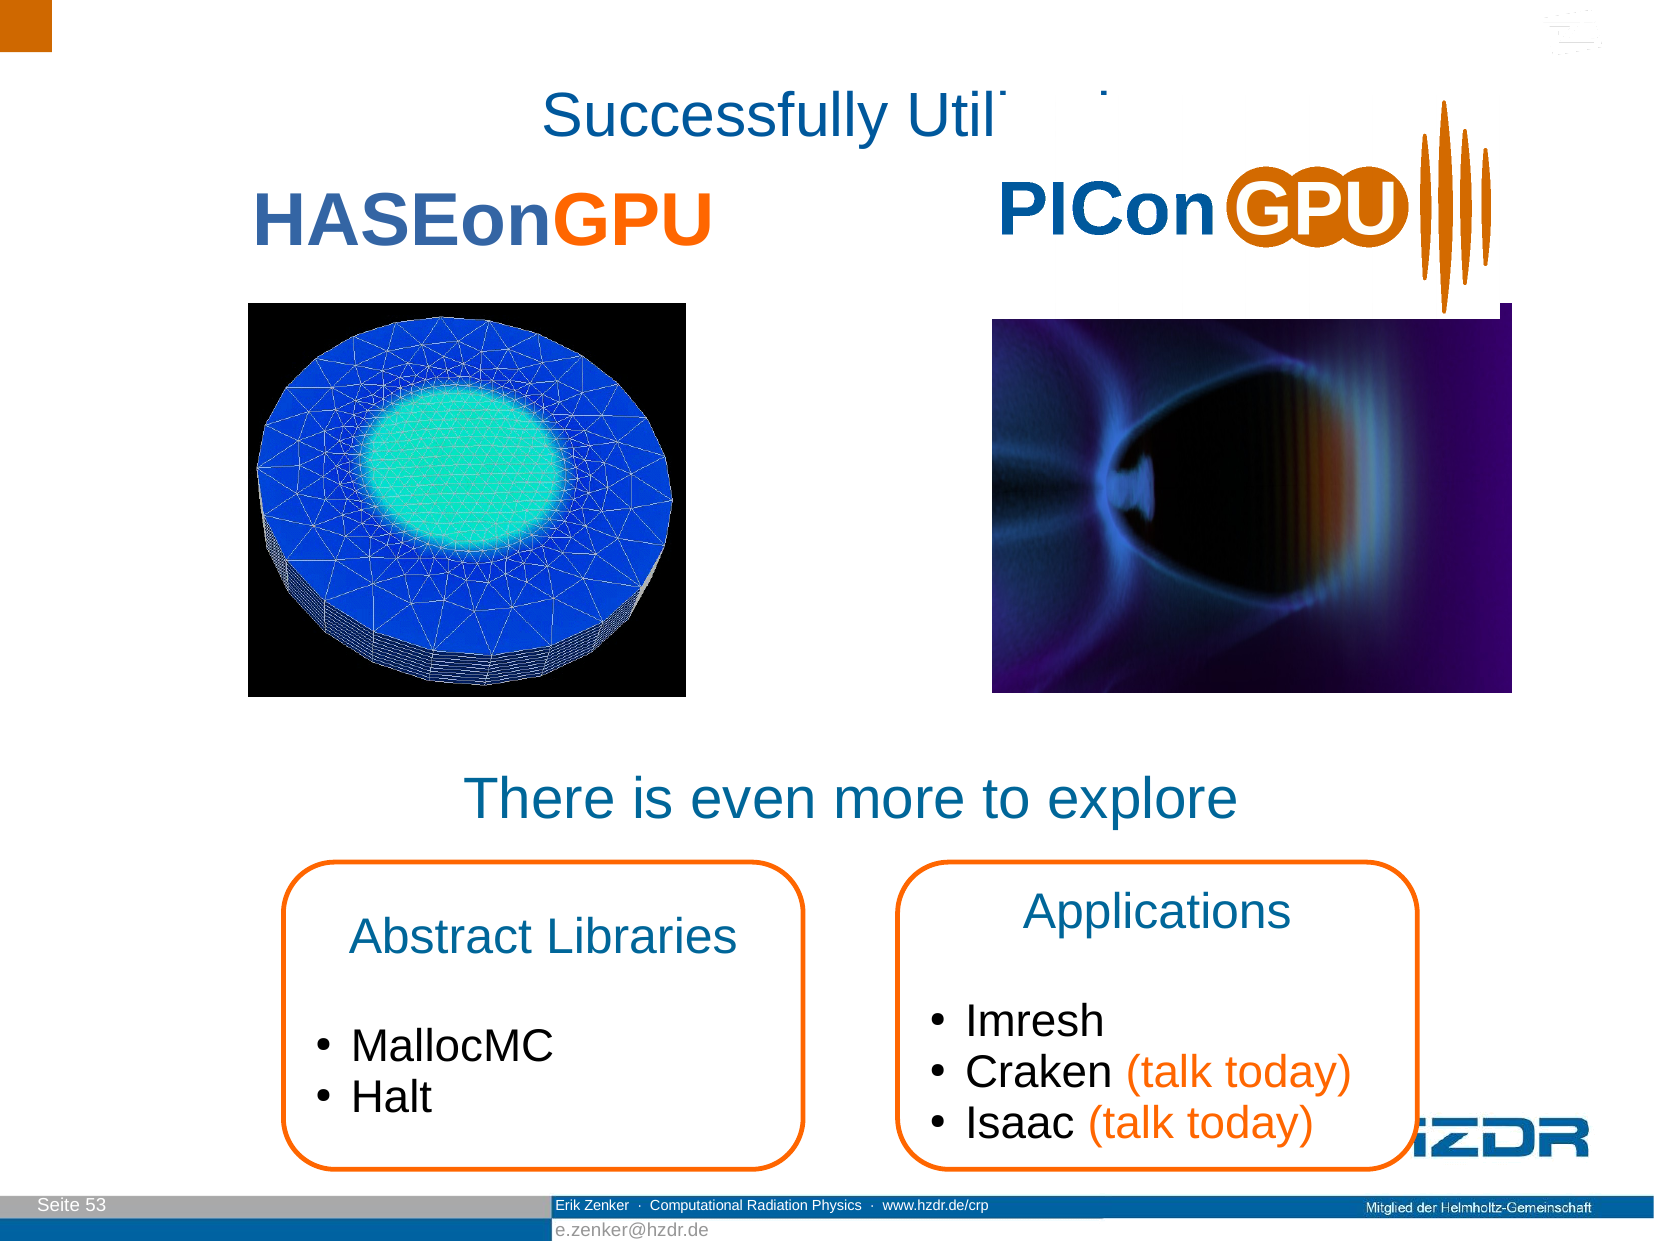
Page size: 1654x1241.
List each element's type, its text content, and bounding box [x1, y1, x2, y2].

text_box Applications Imresh Craken (talk today) Isaac (talk today) [897, 862, 1418, 1170]
text_box Abstract Libraries MallocMC Halt [283, 862, 804, 1170]
text_box There is even more to explore [448, 758, 1264, 839]
picture [0, 0, 1654, 1241]
title Successfully Utilized [82, 37, 1571, 193]
text_box HASEonGPU [237, 170, 730, 270]
